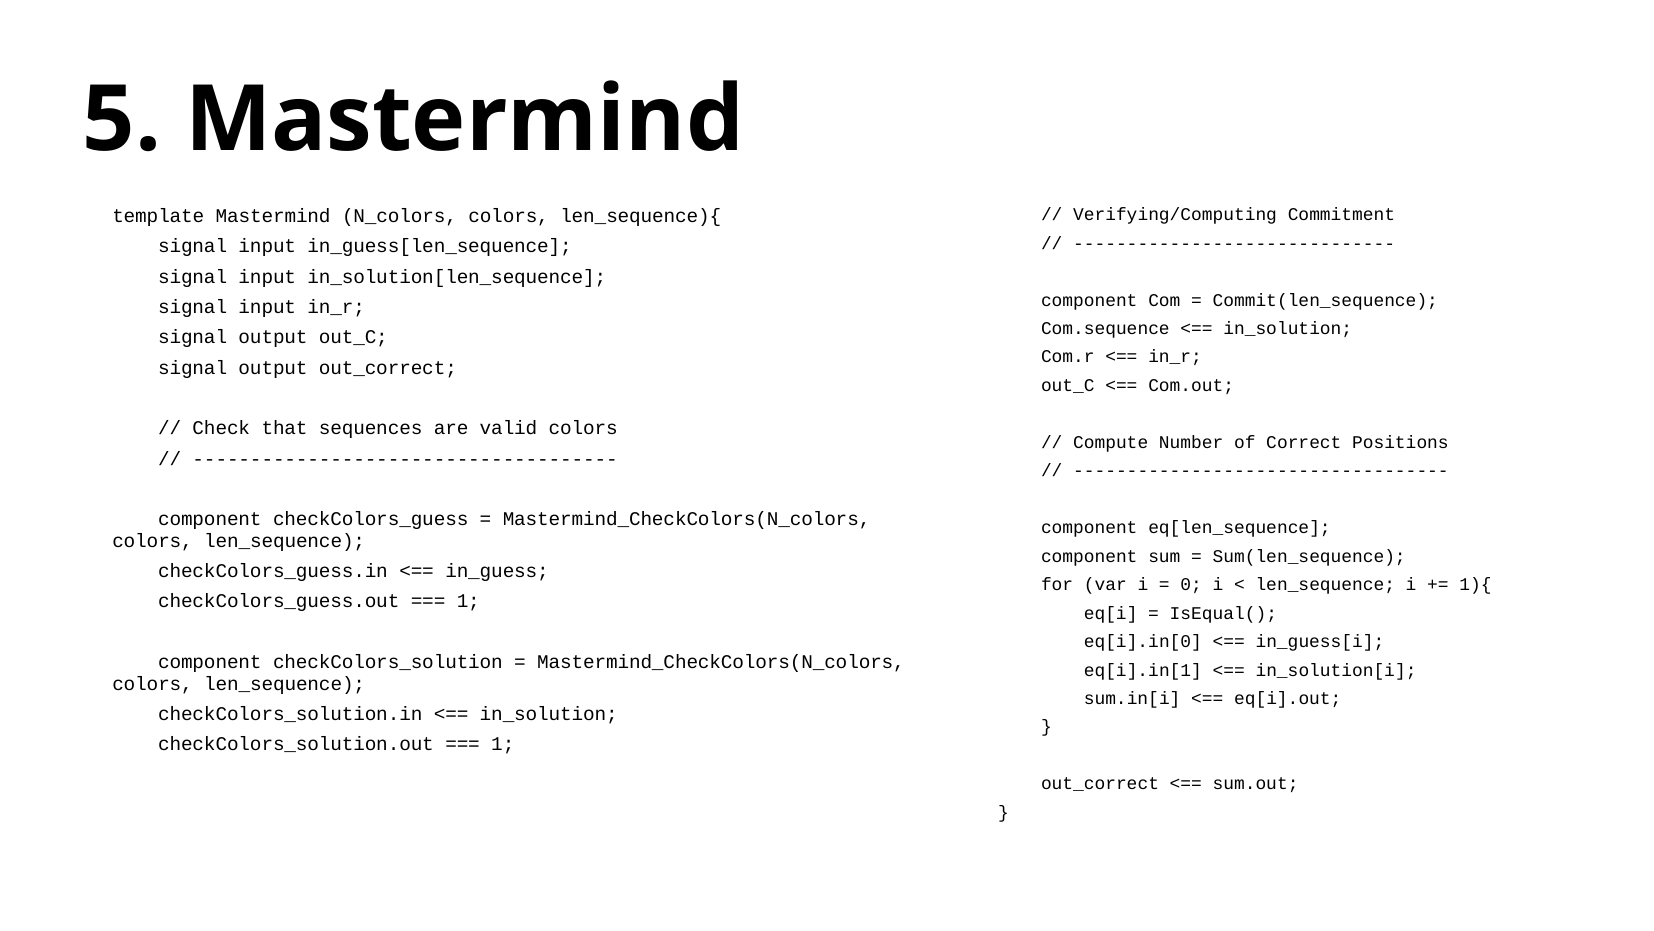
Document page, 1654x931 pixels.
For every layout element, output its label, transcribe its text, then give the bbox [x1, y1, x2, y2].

list // Verifying/Computing Commitment // ------------------------------ component Com = Commit(len_sequence); Com.sequence <== in_solution; Com.r <== in_r; out_C <== Com.out; // Compute Number of Correct Positions // ----------------------------------- component eq[len_sequence]; component sum = Sum(len_sequence); for (var i = 0; i < len_sequence; i += 1){ eq[i] = IsEqual(); eq[i].in[0] <== in_guess[i]; eq[i].in[1] <== in_solution[i]; sum.in[i] <== eq[i].out; } out_correct <== sum.out; } [998, 177, 1654, 827]
list template Mastermind (N_colors, colors, len_sequence){ signal input in_guess[len_sequence]; signal input in_solution[len_sequence]; signal input in_r; signal output out_C; signal output out_correct; // Check that sequences are valid colors // ------------------------------------- component checkColors_guess = Mastermind_CheckColors(N_colors, colors, len_sequence); checkColors_guess.in <== in_guess; checkColors_guess.out === 1; component checkColors_solution = Mastermind_CheckColors(N_colors, colors, len_sequence); checkColors_solution.in <== in_solution; checkColors_solution.out === 1; [112, 206, 916, 827]
title 5. Mastermind [82, 37, 1571, 193]
